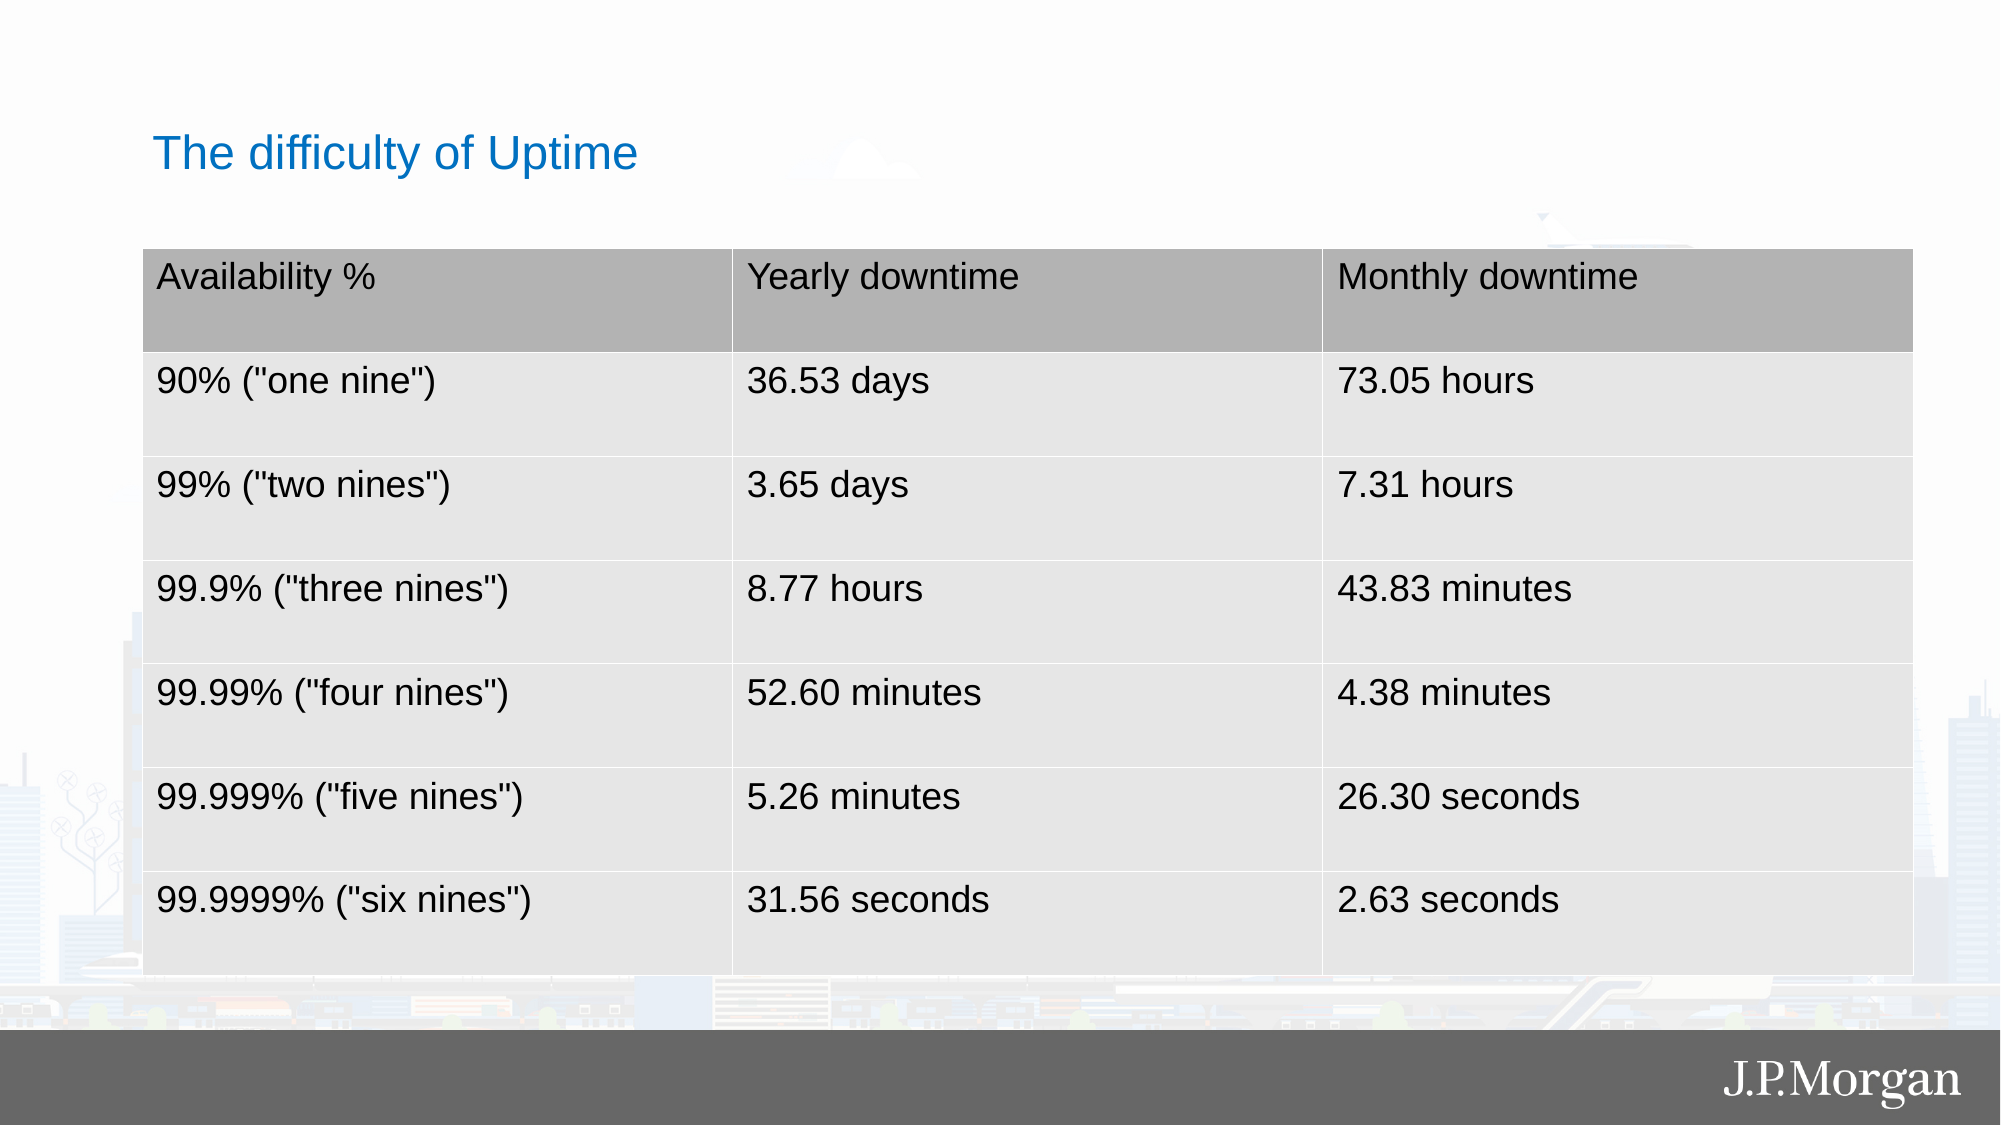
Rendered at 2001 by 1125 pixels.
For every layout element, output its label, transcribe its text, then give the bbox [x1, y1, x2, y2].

table_cell 5.26 minutes [733, 768, 1322, 871]
table_cell 99.99% ("four nines") [143, 664, 732, 767]
table_cell 31.56 seconds [733, 872, 1322, 975]
table_cell 36.53 days [733, 353, 1322, 456]
table_cell 43.83 minutes [1323, 561, 1913, 663]
title The difficulty of Uptime [137, 76, 1863, 188]
table_cell 4.38 minutes [1323, 664, 1913, 767]
table_header Monthly downtime [1323, 249, 1913, 352]
table_cell 99.9999% ("six nines") [143, 872, 732, 975]
table_cell 8.77 hours [733, 561, 1322, 663]
table_cell 3.65 days [733, 457, 1322, 560]
table_cell 99.999% ("five nines") [143, 768, 732, 871]
table_cell 52.60 minutes [733, 664, 1322, 767]
table_header Yearly downtime [733, 249, 1322, 352]
picture [0, 0, 2001, 1125]
table_cell 99% ("two nines") [143, 457, 732, 560]
table_cell 7.31 hours [1323, 457, 1913, 560]
table_header Availability % [143, 249, 732, 352]
table_cell 90% ("one nine") [143, 353, 732, 456]
table_cell 73.05 hours [1323, 353, 1913, 456]
table_cell 2.63 seconds [1323, 872, 1913, 975]
table_cell 26.30 seconds [1323, 768, 1913, 871]
table_cell 99.9% ("three nines") [143, 561, 732, 663]
